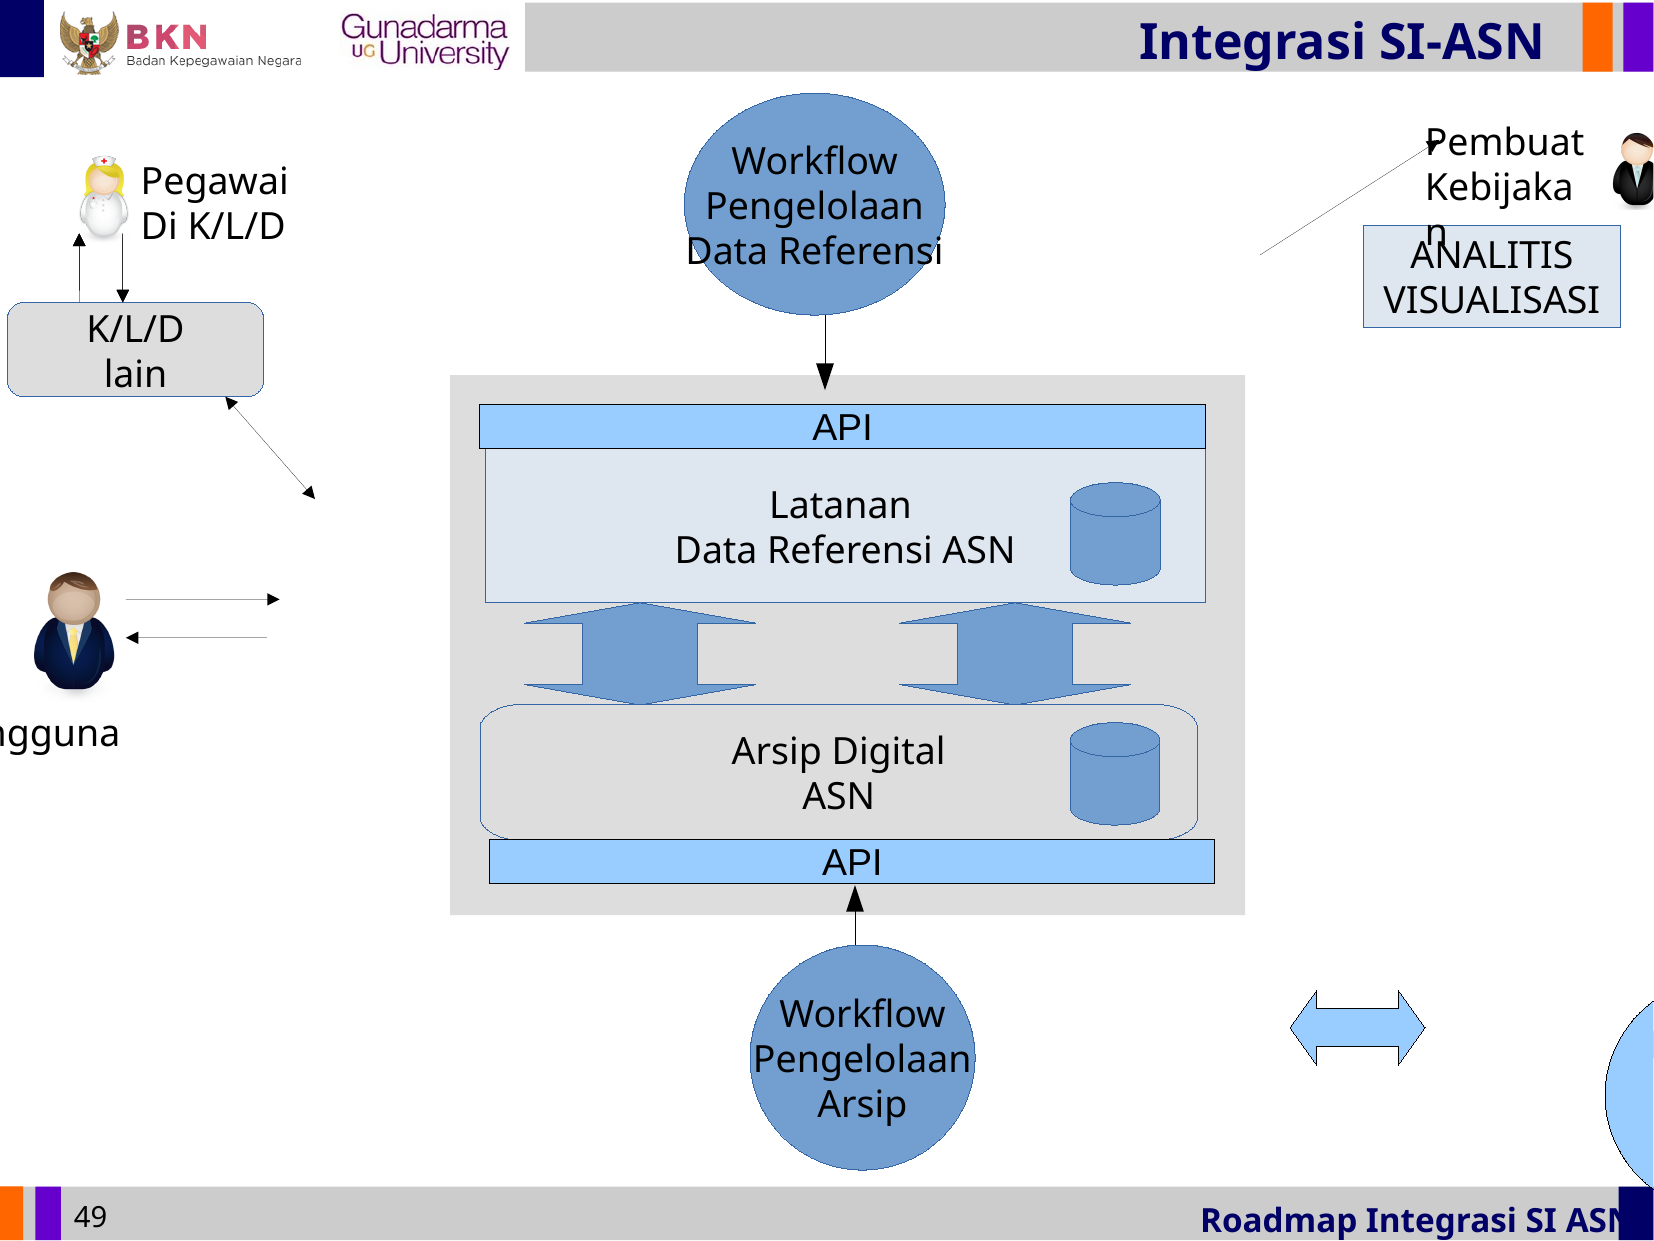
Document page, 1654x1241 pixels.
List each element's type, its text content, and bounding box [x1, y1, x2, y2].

text_box Pegawai Di K/L/D [125, 150, 331, 235]
text_box Workflow Pengelolaan Data Referensi [684, 93, 946, 316]
picture [71, 149, 137, 244]
text_box Arsip Digital ASN [480, 704, 1198, 839]
text_box [1290, 990, 1426, 1066]
text_box Latanan Data Referensi ASN [485, 449, 1206, 603]
text_box API [479, 404, 1206, 449]
text_box API [489, 839, 1215, 884]
text_box Workflow Pengelolaan Arsip [750, 945, 976, 1171]
text_box Pengguna [34, 728, 46, 744]
text_box [450, 375, 1246, 916]
picture [60, 11, 301, 75]
text_box Pengguna [0, 701, 226, 750]
text_box Pengguna [11, 728, 23, 744]
picture [1605, 104, 1654, 211]
text_box Pembuat Kebijakan [1409, 110, 1603, 195]
picture [340, 0, 510, 70]
text_box Lembaga Arsip Nasional [1605, 1000, 1654, 1190]
picture [23, 563, 126, 701]
text_box K/L/D lain [7, 302, 264, 397]
text_box ANALITIS VISUALISASI [1363, 225, 1621, 328]
